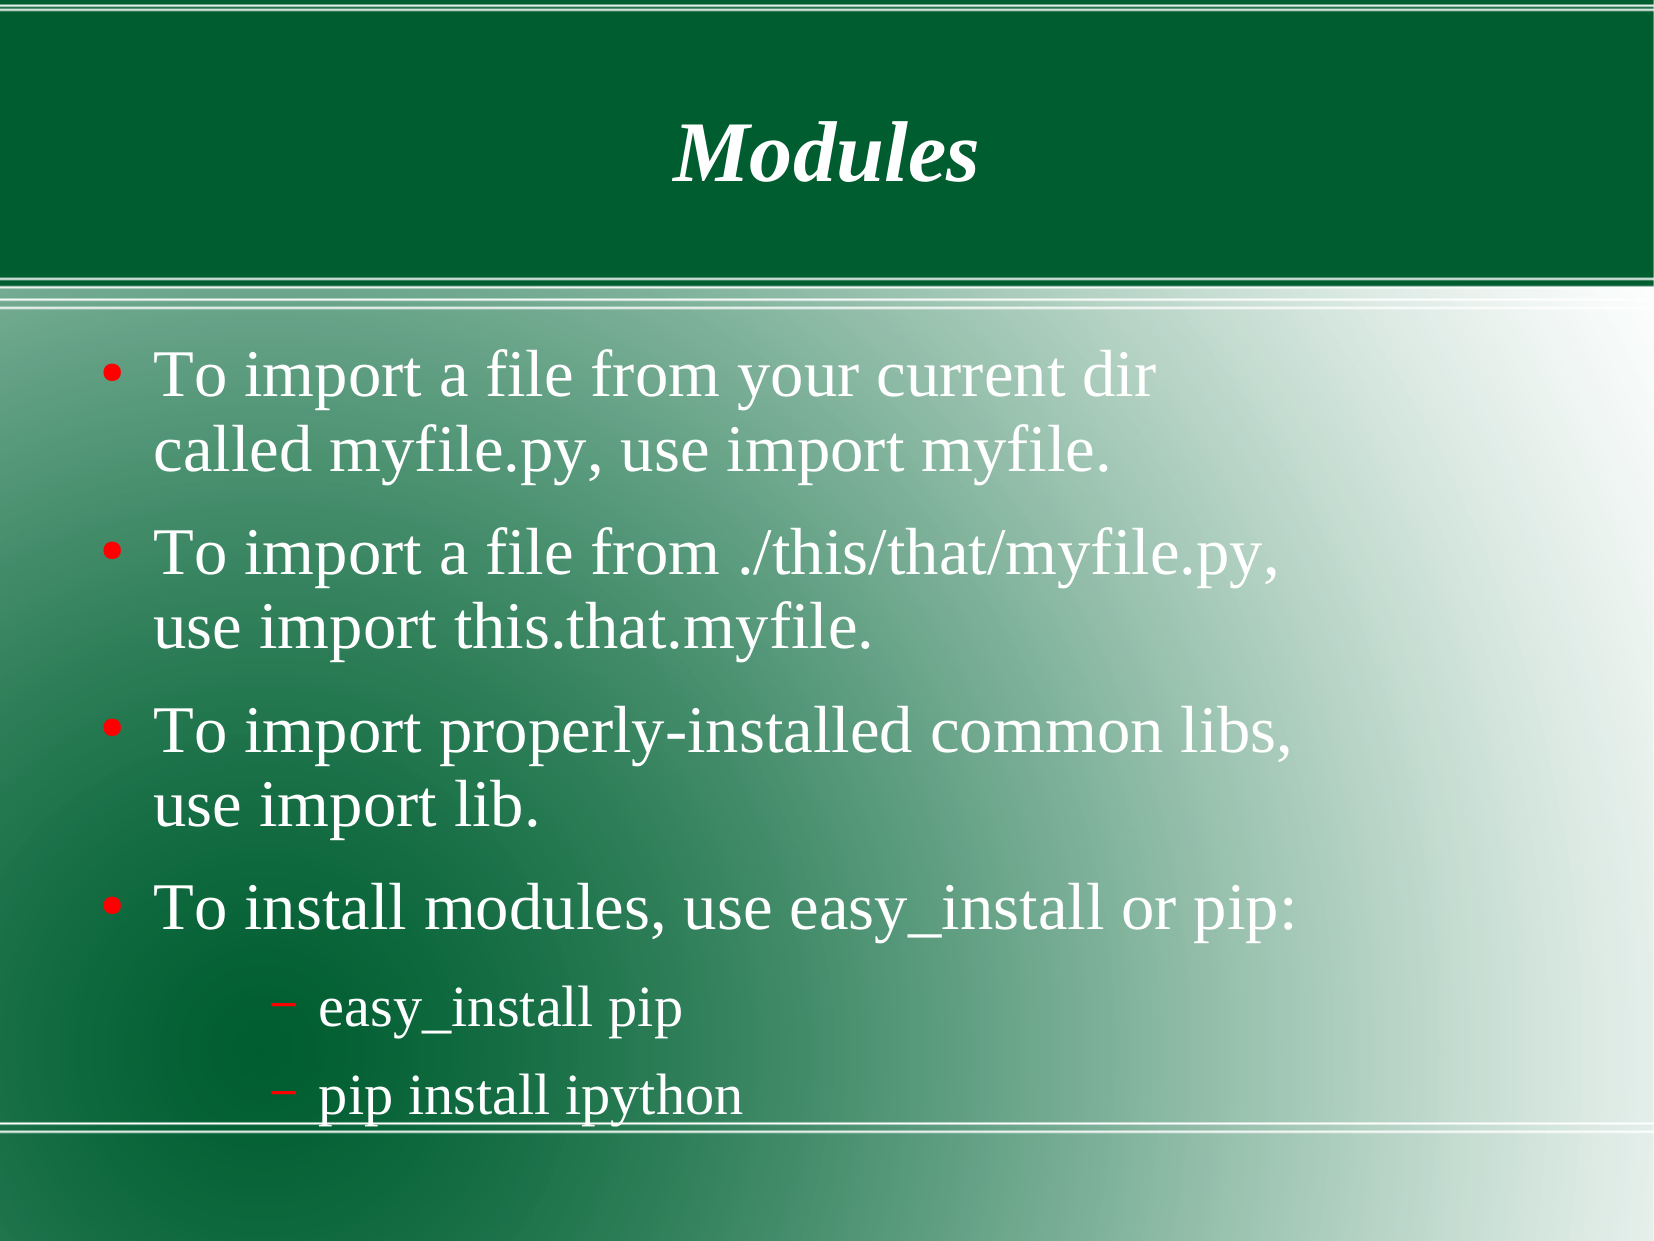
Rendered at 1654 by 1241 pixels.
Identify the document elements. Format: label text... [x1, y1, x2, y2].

picture [0, 0, 1654, 1241]
title Modules [82, 49, 1571, 257]
list To import a file from your current dir called myfile.py, use import myfile. To import a file from ./this/that/myfile.py, use import this.that.myfile. To import properly-installed common libs, use import lib. To install modules, use easy_install or pip: easy_install pip pip install ipython [82, 337, 1571, 1156]
